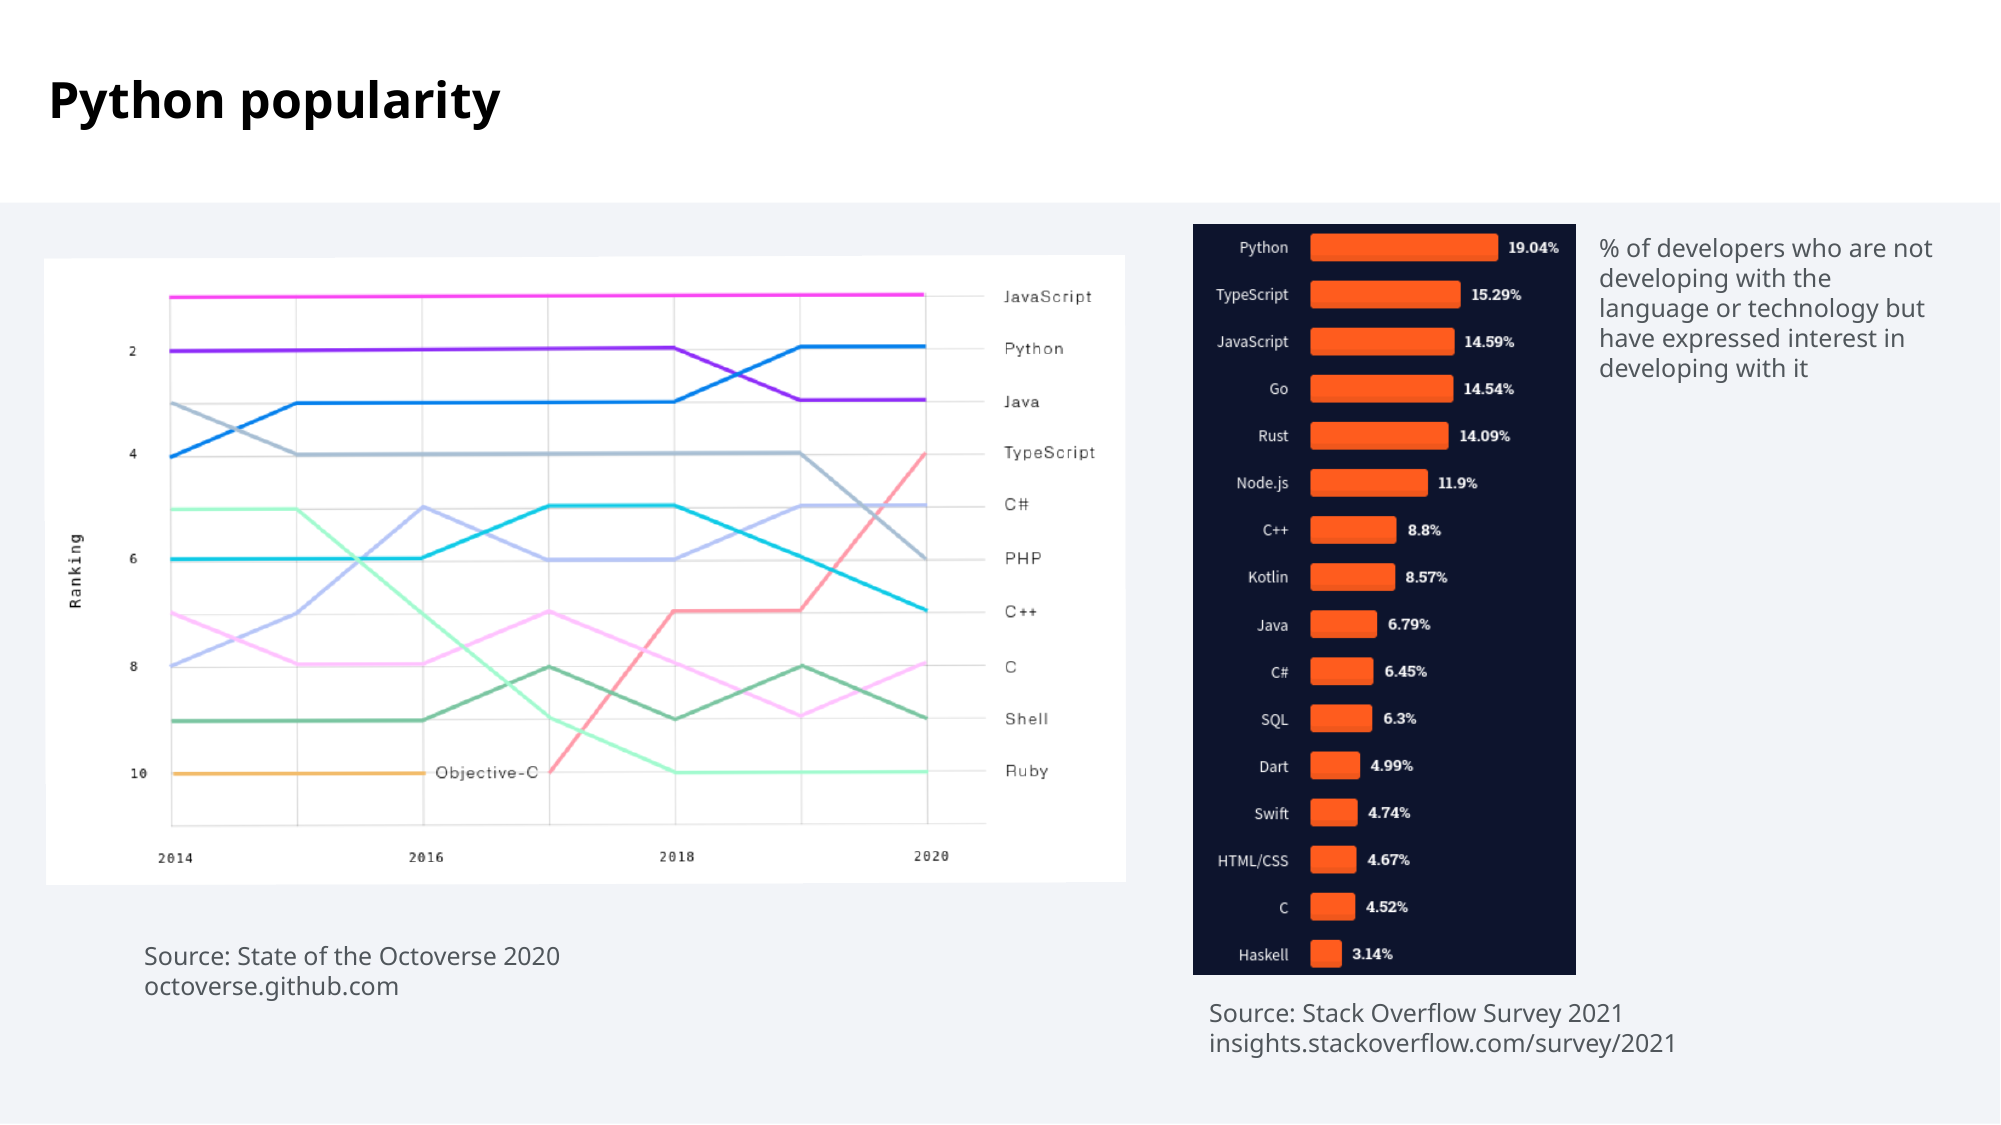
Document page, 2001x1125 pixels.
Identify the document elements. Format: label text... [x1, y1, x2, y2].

text_box Source: State of the Octoverse 2020 octoverse.github.com [45, 932, 661, 1008]
picture [1193, 224, 1576, 976]
text_box Source: Stack Overflow Survey 2021 insights.stackoverflow.com/survey/2021 [1110, 989, 1801, 1065]
text_box % of developers who are not developing with the language or technology but have expressed interest in developing with it [1500, 225, 1951, 391]
list Python popularity [33, 54, 588, 143]
picture [43, 254, 1126, 886]
